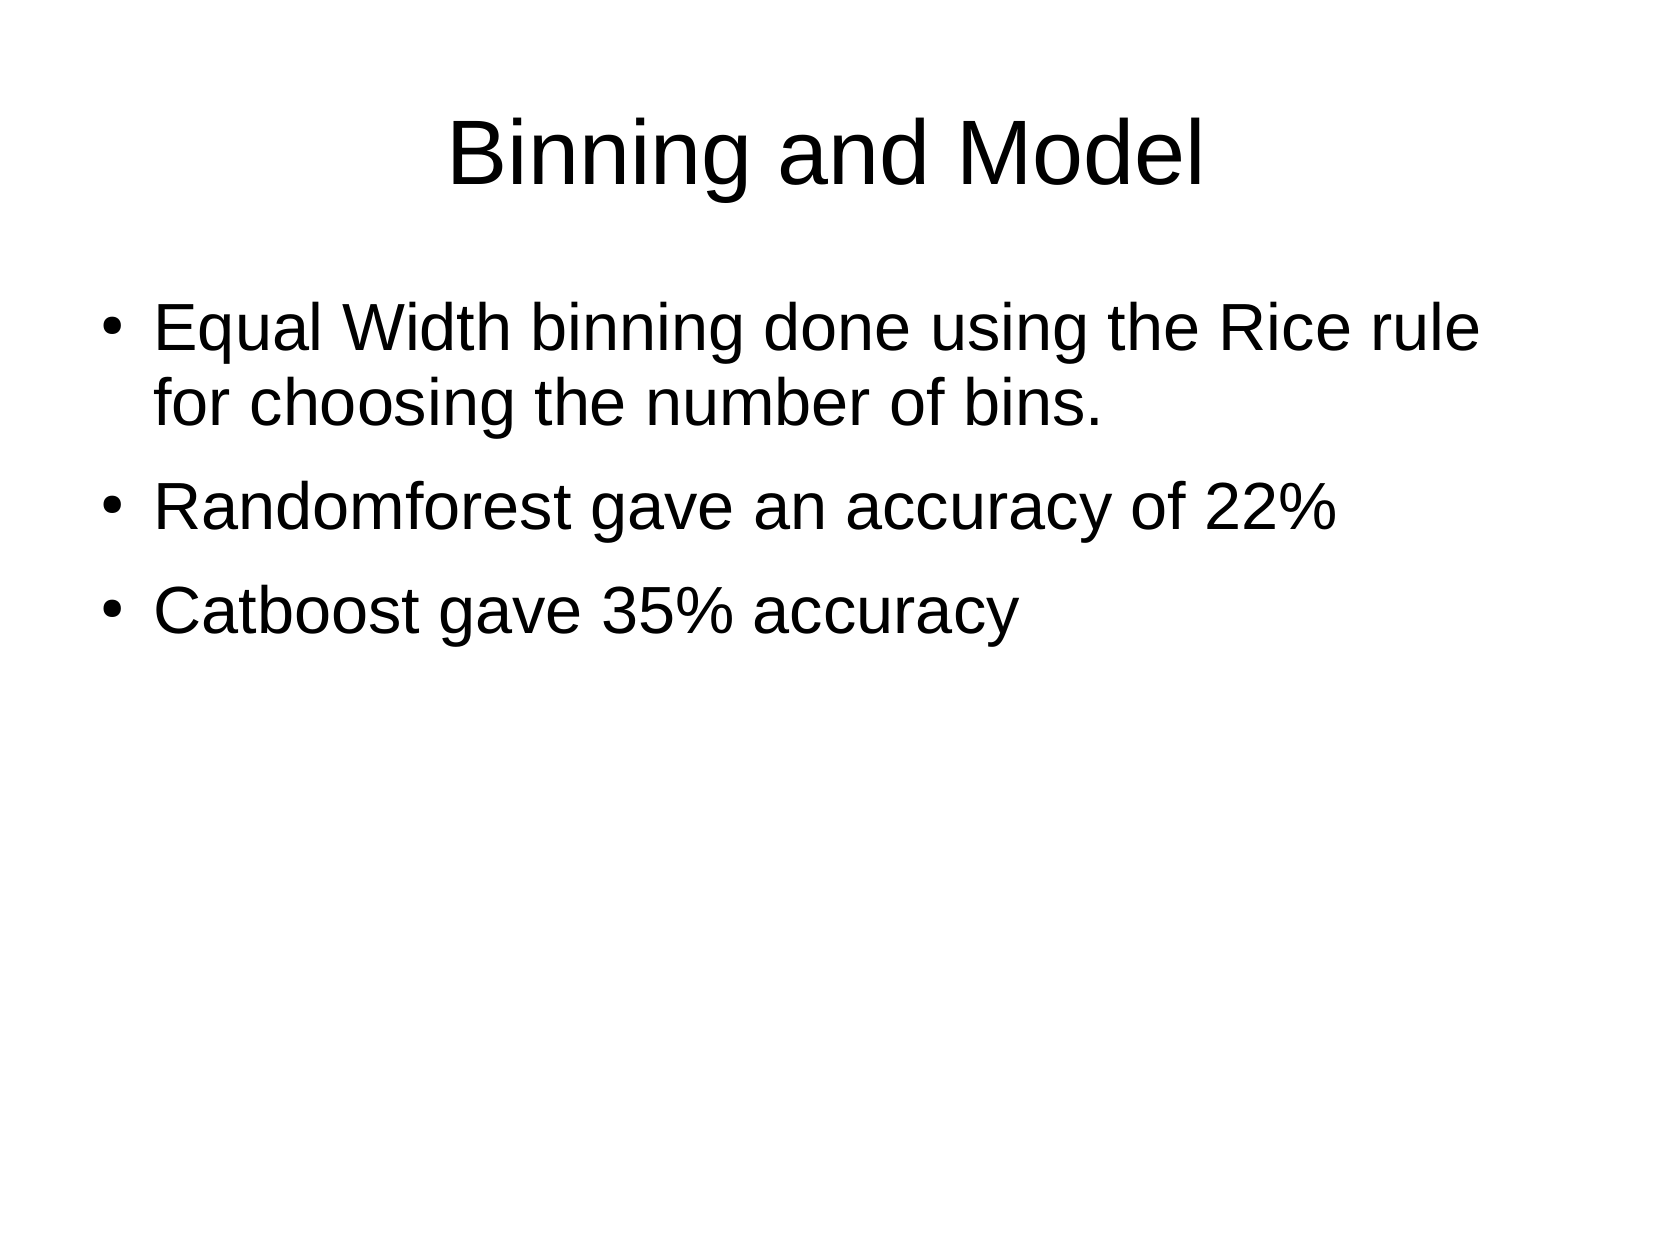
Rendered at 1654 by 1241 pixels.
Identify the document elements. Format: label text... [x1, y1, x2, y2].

list Equal Width binning done using the Rice rule for choosing the number of bins. Randomforest gave an accuracy of 22% Catboost gave 35% accuracy [82, 290, 1571, 1010]
title Binning and Model [82, 49, 1571, 257]
